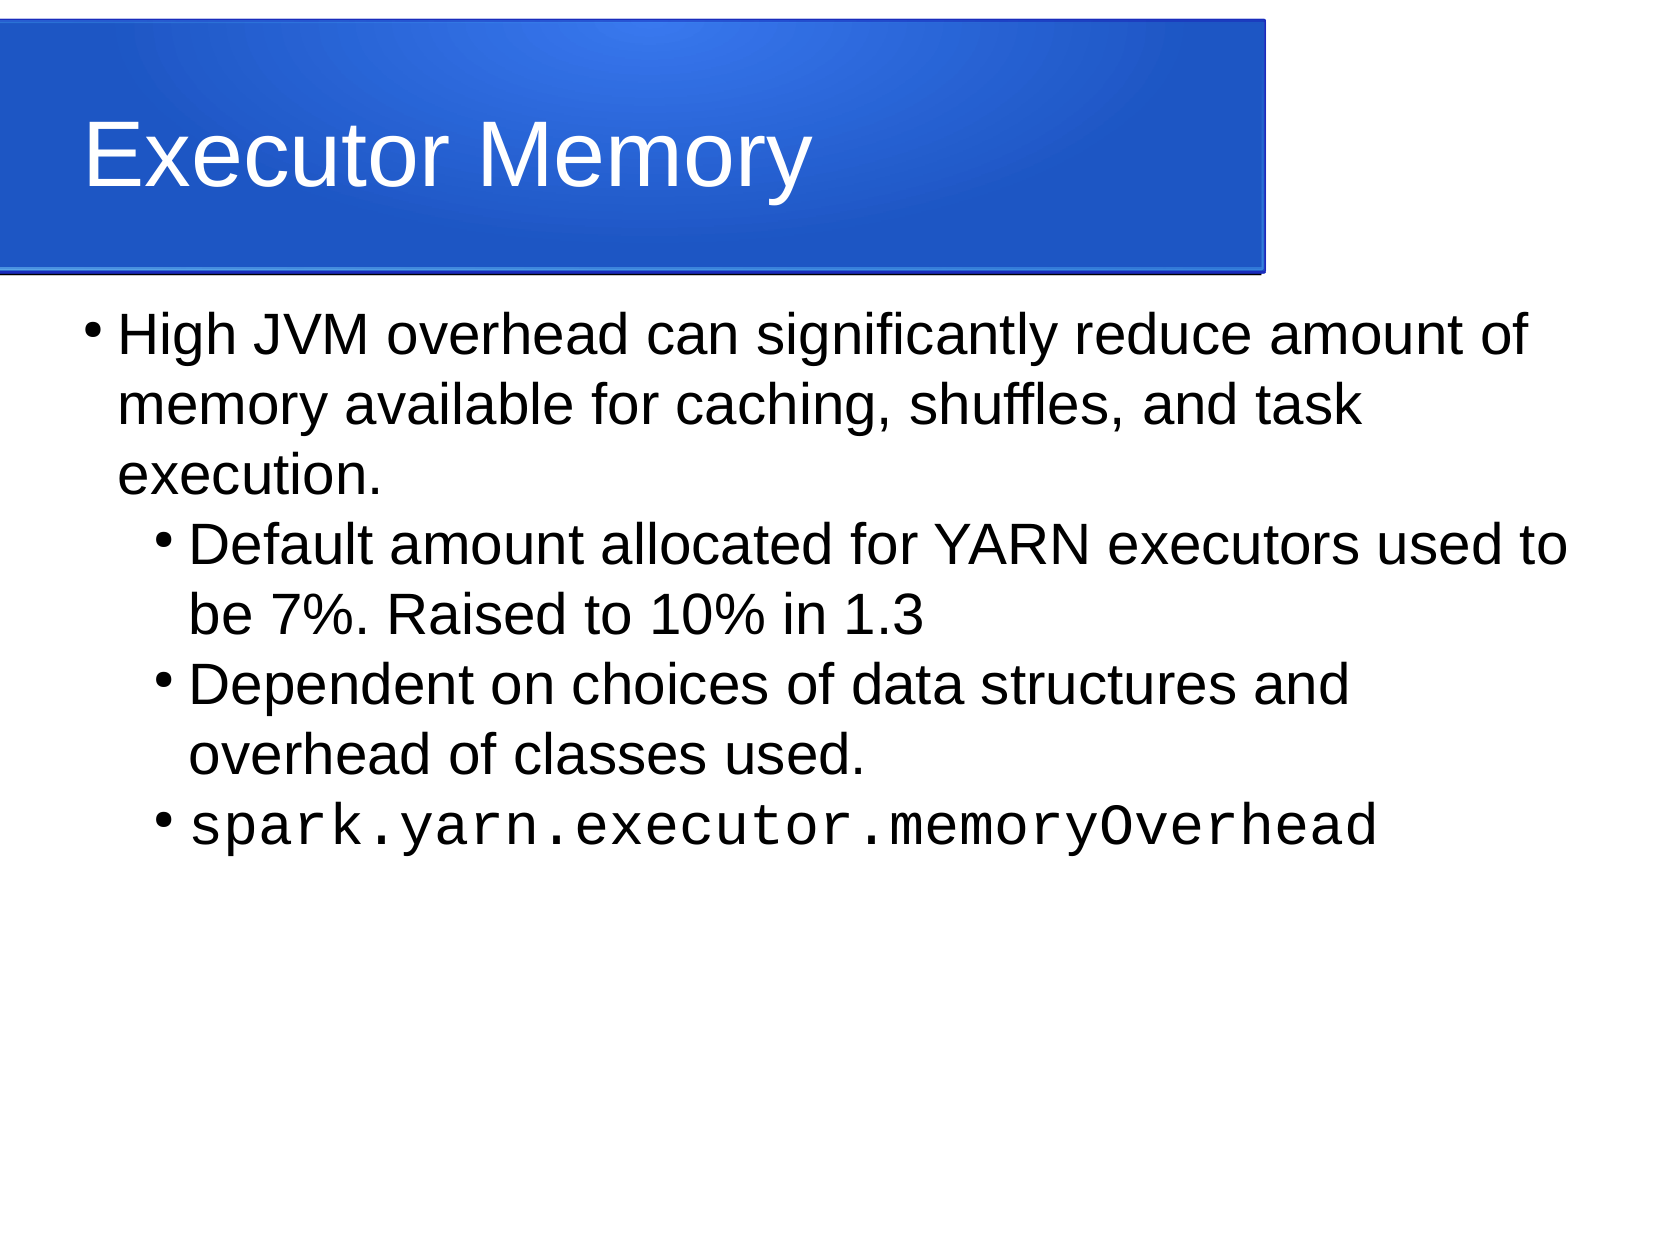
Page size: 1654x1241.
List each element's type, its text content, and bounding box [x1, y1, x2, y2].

picture [0, 17, 1269, 282]
text_box High JVM overhead can significantly reduce amount of memory available for caching, shuffles, and task execution. Default amount allocated for YARN executors used to be 7%. Raised to 10% in 1.3 Dependent on choices of data structures and overhead of classes used. spark.yarn.executor.memoryOverhead [82, 296, 1571, 1016]
text_box Executor Memory [82, 47, 1234, 252]
